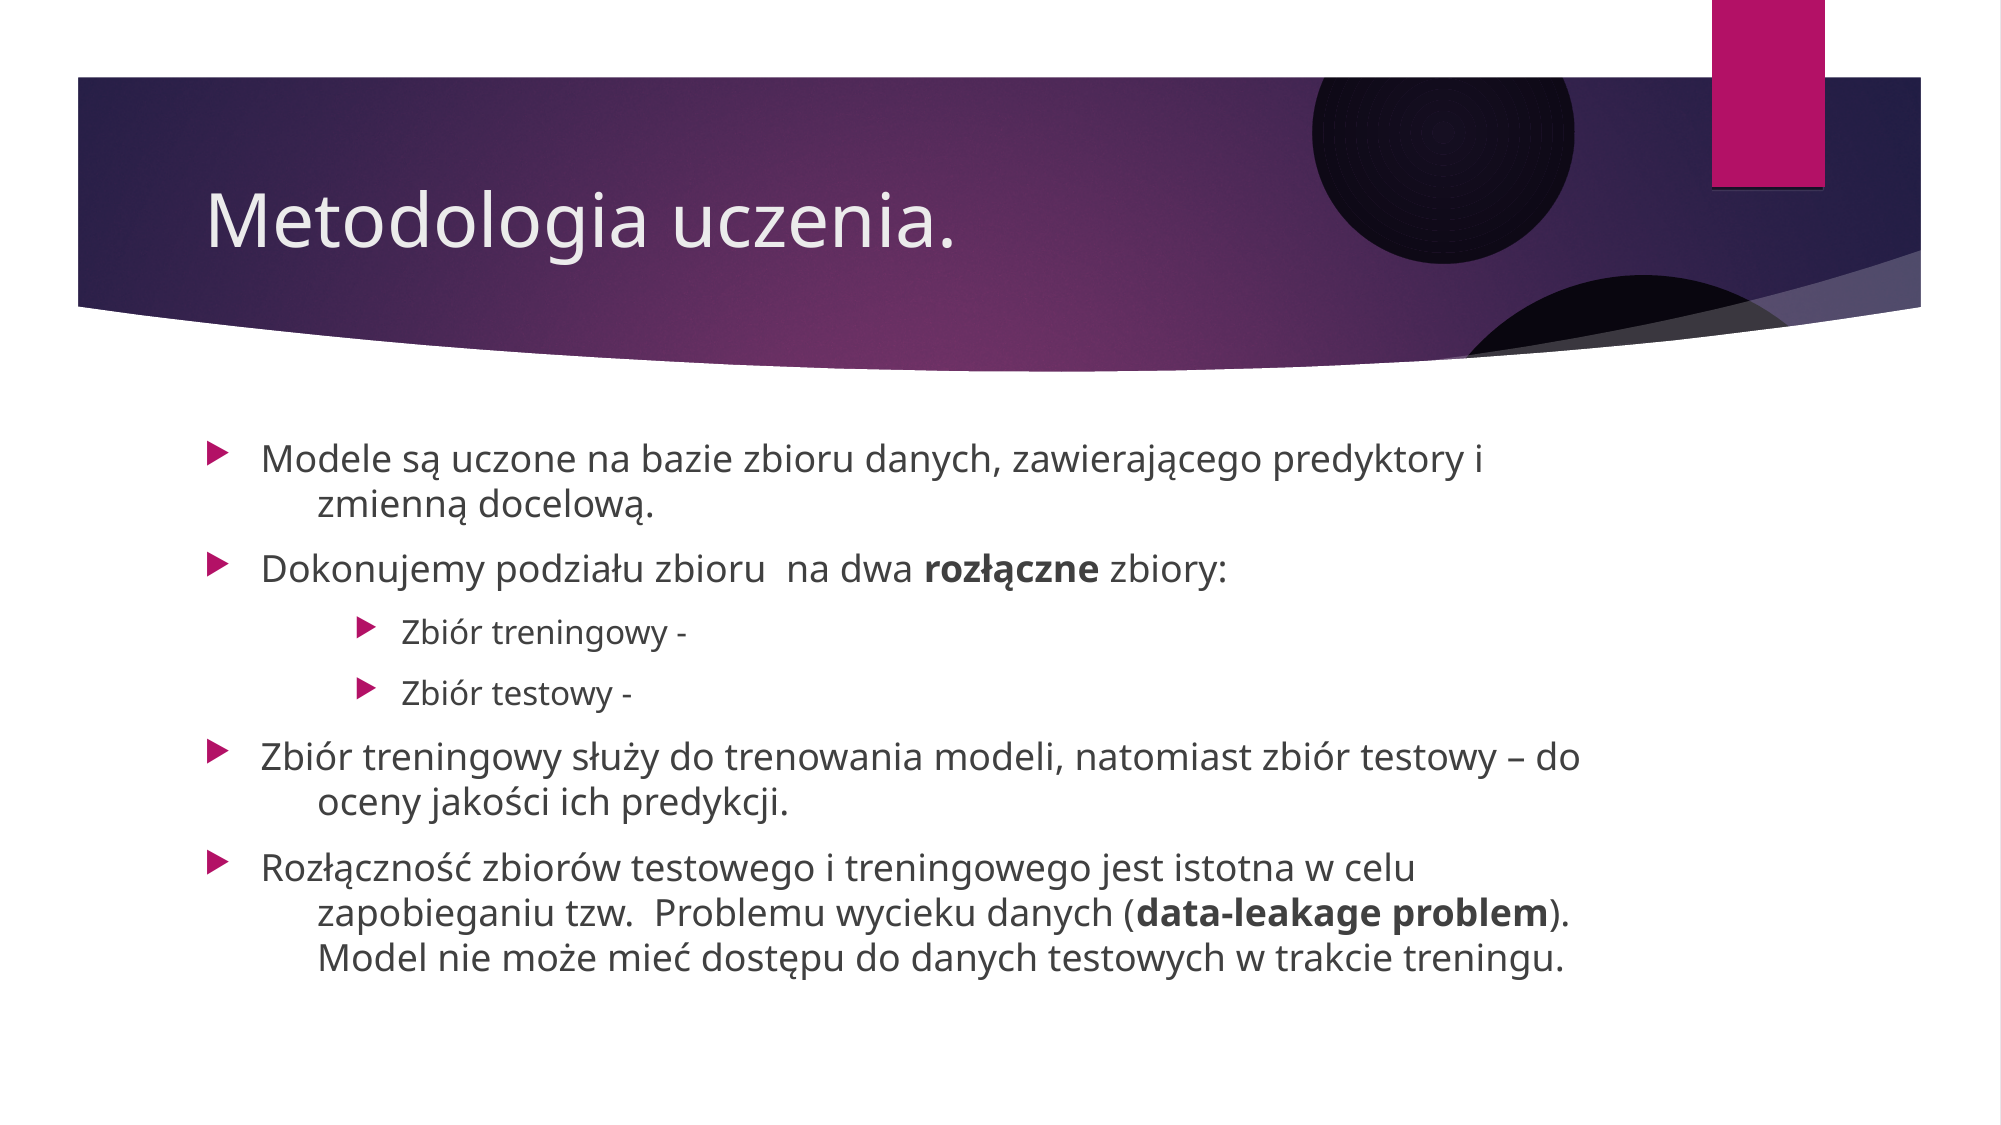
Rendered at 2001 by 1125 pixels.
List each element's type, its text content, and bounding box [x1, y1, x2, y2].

list Modele są uczone na bazie zbioru danych, zawierającego predyktory i zmienną docelową. Dokonujemy podziału zbioru na dwa rozłączne zbiory: Zbiór treningowy - Zbiór testowy - Zbiór treningowy służy do trenowania modeli, natomiast zbiór testowy – do oceny jakości ich predykcji. Rozłączność zbiorów testowego i treningowego jest istotna w celu zapobieganiu tzw. Problemu wycieku danych (data-leakage problem). Model nie może mieć dostępu do danych testowych w trakcie treningu. [189, 427, 1638, 988]
title Metodologia uczenia. [189, 159, 1627, 276]
